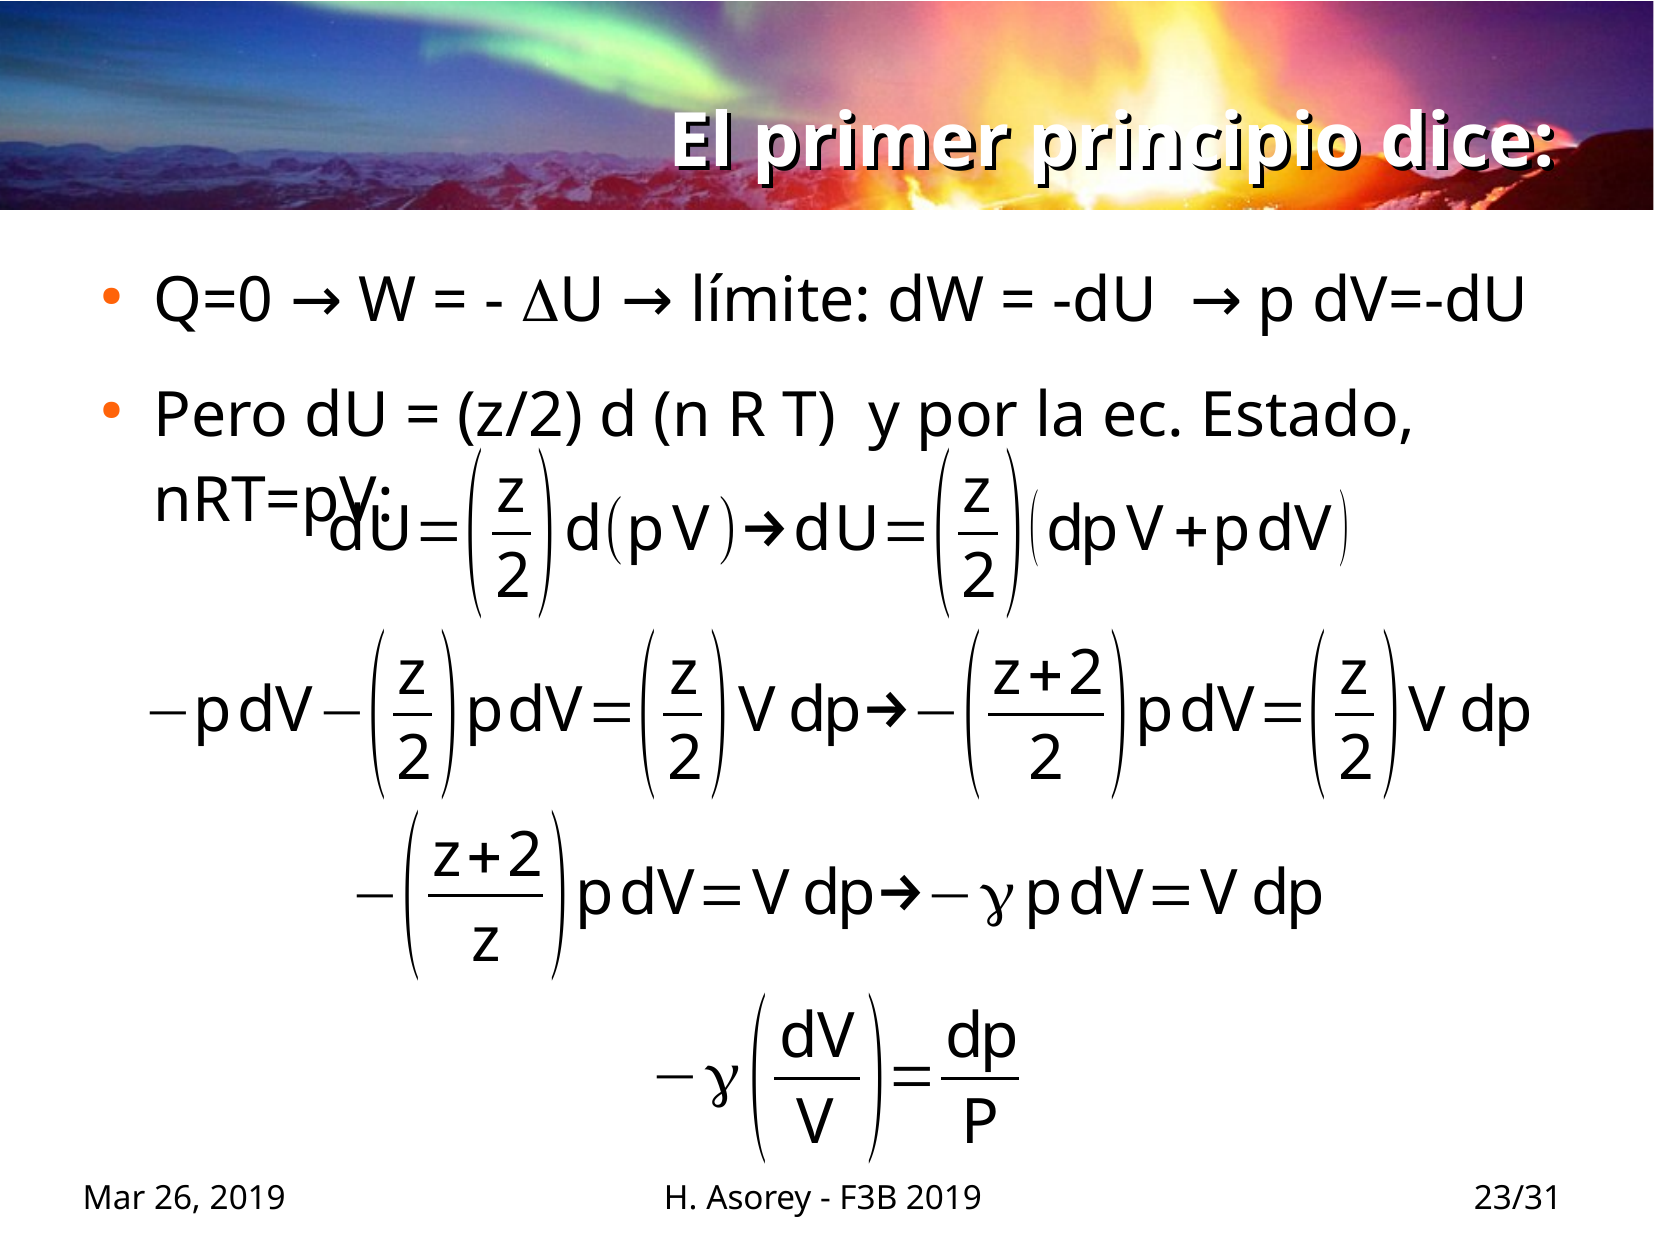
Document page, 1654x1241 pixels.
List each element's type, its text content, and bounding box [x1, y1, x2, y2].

chart [137, 443, 1537, 1168]
picture [0, 1, 1654, 210]
list Q=0 → W = - DU → límite: dW = -dU → p dV=-dU Pero dU = (z/2) d (n R T) y por la ec. Estado, nRT=pV: [82, 255, 1571, 1141]
title El primer principio dice: [86, 49, 1576, 226]
